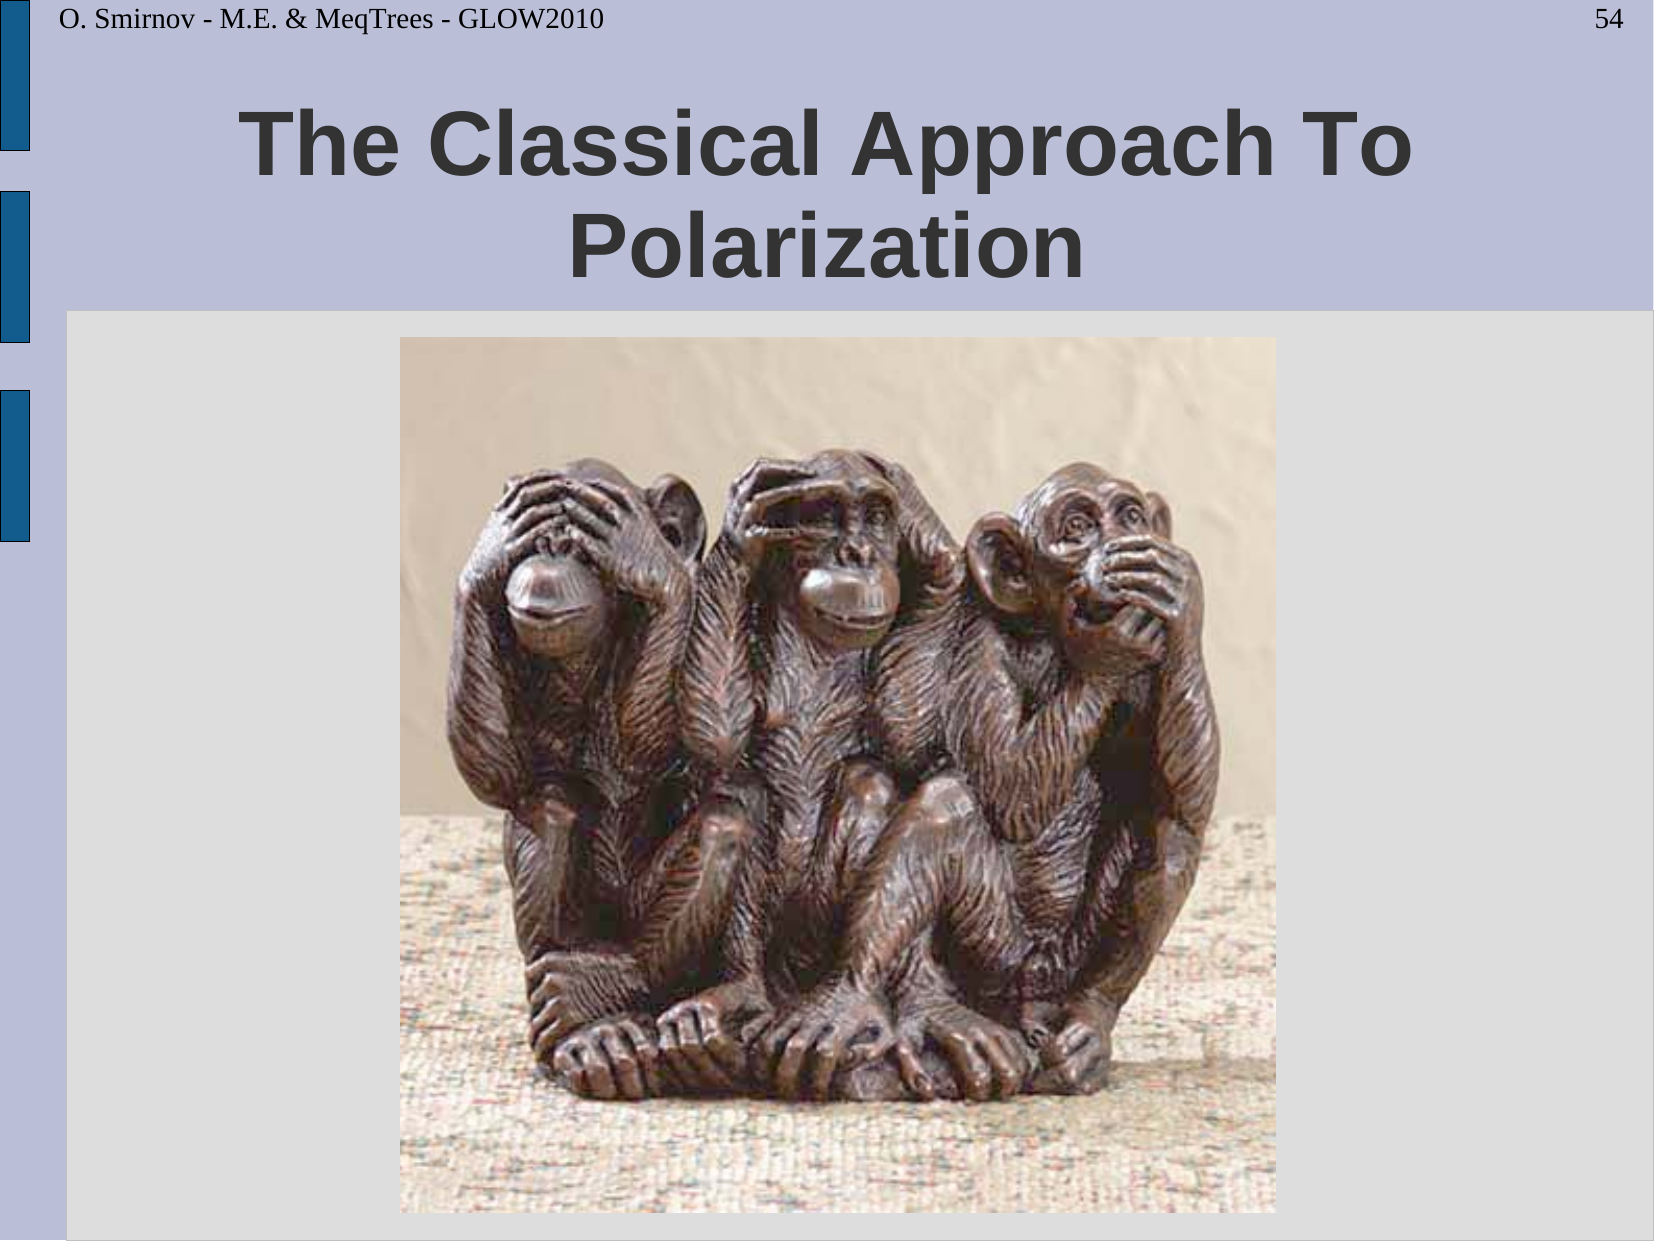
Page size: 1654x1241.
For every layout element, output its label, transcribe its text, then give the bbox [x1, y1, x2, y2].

picture [400, 337, 1276, 1213]
title The Classical Approach To Polarization [121, 91, 1534, 299]
